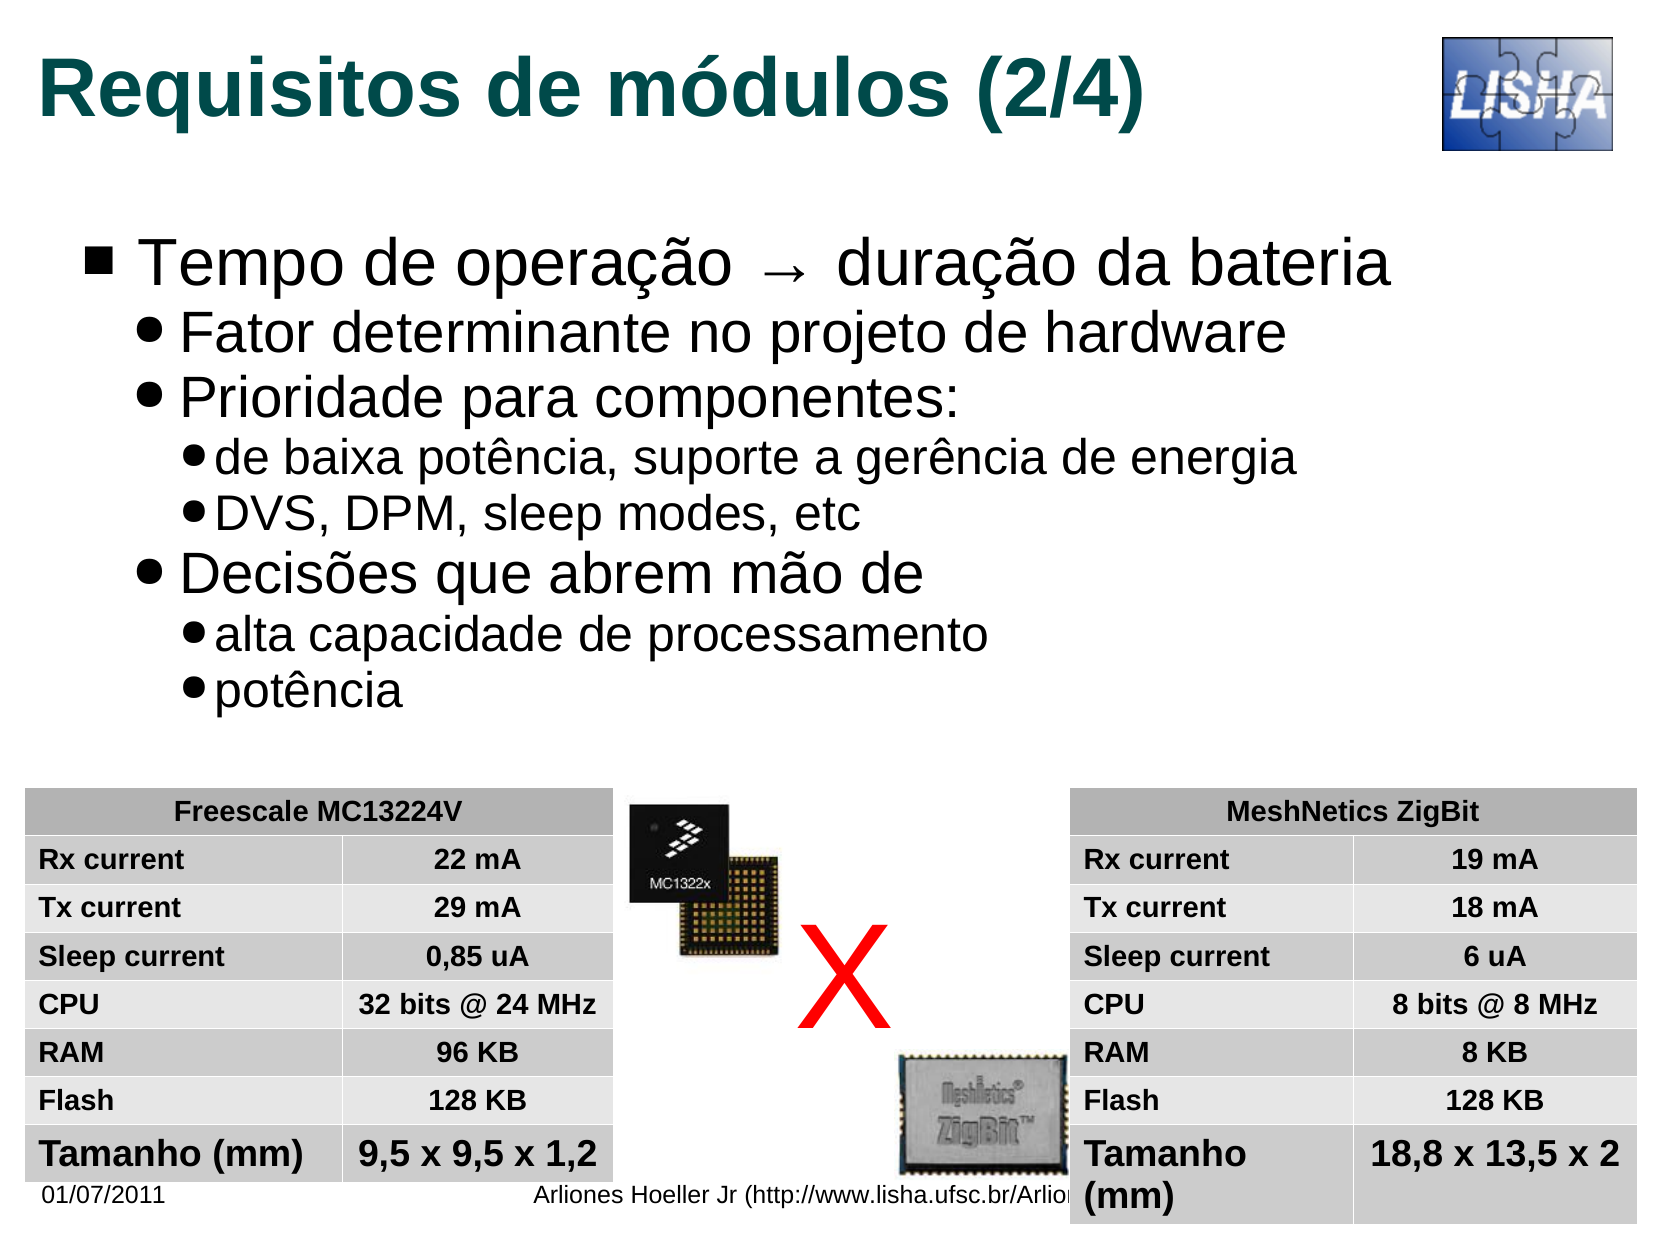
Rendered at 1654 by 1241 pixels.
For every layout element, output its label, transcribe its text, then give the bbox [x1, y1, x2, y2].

title Requisitos de módulos (2/4) [37, 37, 1426, 151]
table_cell Sleep current [1070, 933, 1353, 980]
table_header Freescale MC13224V [25, 788, 613, 835]
table_cell Tamanho (mm) [1070, 1125, 1353, 1224]
table_cell CPU [1070, 981, 1353, 1028]
table_cell 22 mA [343, 836, 613, 884]
table_cell Sleep current [25, 933, 342, 980]
table_cell 128 KB [1354, 1077, 1637, 1124]
table_cell RAM [1070, 1029, 1353, 1076]
table_cell Tx current [25, 885, 342, 932]
table_cell Tamanho (mm) [25, 1125, 342, 1182]
table_cell Tx current [1070, 885, 1353, 932]
table_cell Rx current [25, 836, 342, 884]
picture [614, 785, 791, 976]
table_cell 96 KB [343, 1029, 613, 1076]
table_cell 8 bits @ 8 MHz [1354, 981, 1637, 1028]
table_cell Rx current [1070, 836, 1353, 884]
table_cell CPU [25, 981, 342, 1028]
table_cell 8 KB [1354, 1029, 1637, 1076]
picture [1442, 37, 1613, 151]
table_cell RAM [25, 1029, 342, 1076]
table_cell 19 mA [1354, 836, 1637, 884]
list Tempo de operação → duração da bateria Fator determinante no projeto de hardware Prioridade para componentes: de baixa potência, suporte a gerência de energia DVS, DPM, sleep modes, etc Decisões que abrem mão de alta capacidade de processamento potência [37, 225, 1613, 751]
text_box X [794, 892, 895, 1061]
table_header MeshNetics ZigBit [1070, 788, 1637, 835]
table_cell 29 mA [343, 885, 613, 932]
table_cell 0,85 uA [343, 933, 613, 980]
table_cell 32 bits @ 24 MHz [343, 981, 613, 1028]
table_cell 128 KB [343, 1077, 613, 1124]
picture [894, 1049, 1069, 1183]
table_cell 18,8 x 13,5 x 2 [1354, 1125, 1637, 1224]
table_cell Flash [25, 1077, 342, 1124]
table_cell 6 uA [1354, 933, 1637, 980]
table_cell 9,5 x 9,5 x 1,2 [343, 1125, 613, 1182]
table_cell Flash [1070, 1077, 1353, 1124]
table_cell 18 mA [1354, 885, 1637, 932]
